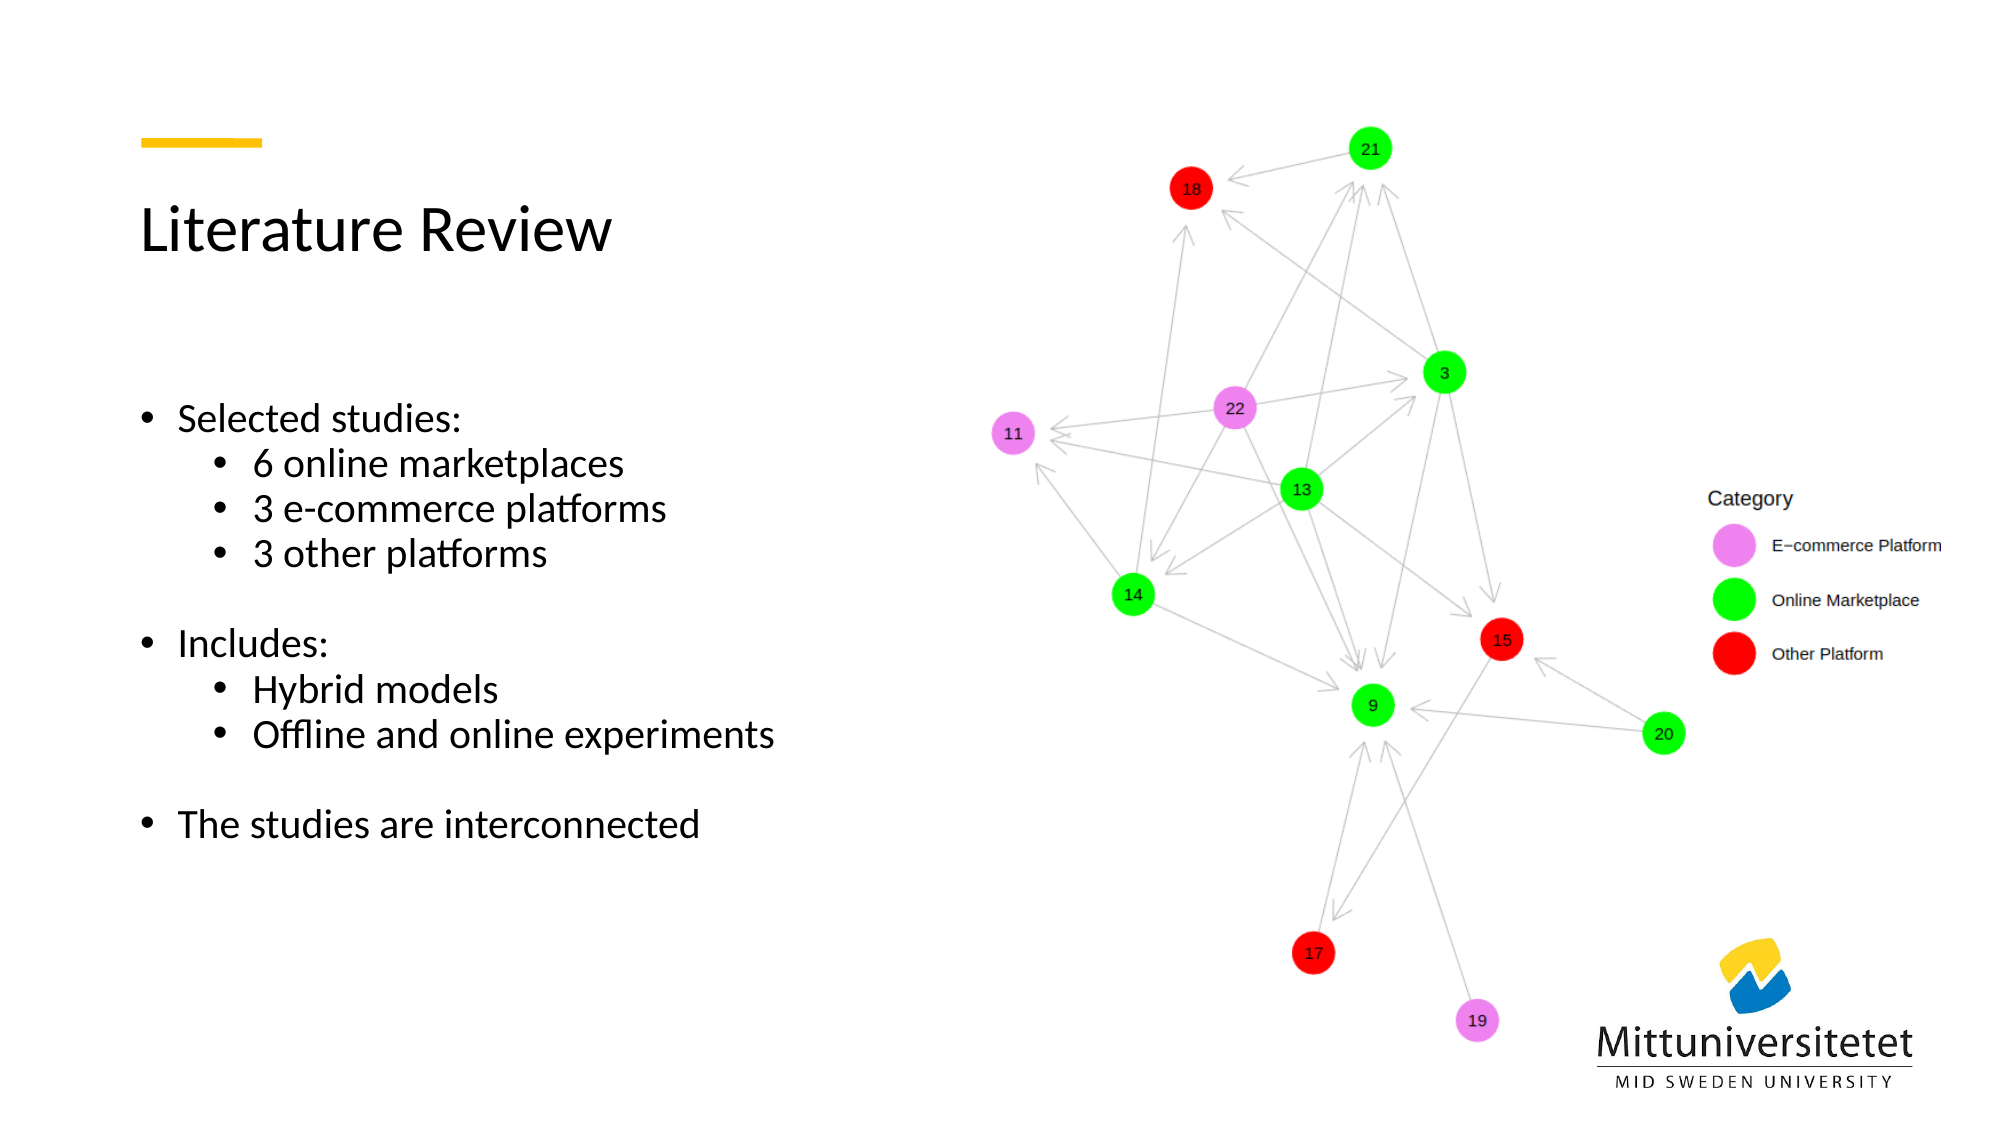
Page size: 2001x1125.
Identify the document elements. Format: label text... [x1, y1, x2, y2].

list Selected studies: 6 online marketplaces 3 e-commerce platforms 3 other platforms Includes: Hybrid models Offline and online experiments The studies are interconnected [124, 389, 1192, 981]
picture [982, 107, 1941, 1088]
title Literature Review [124, 186, 1384, 417]
